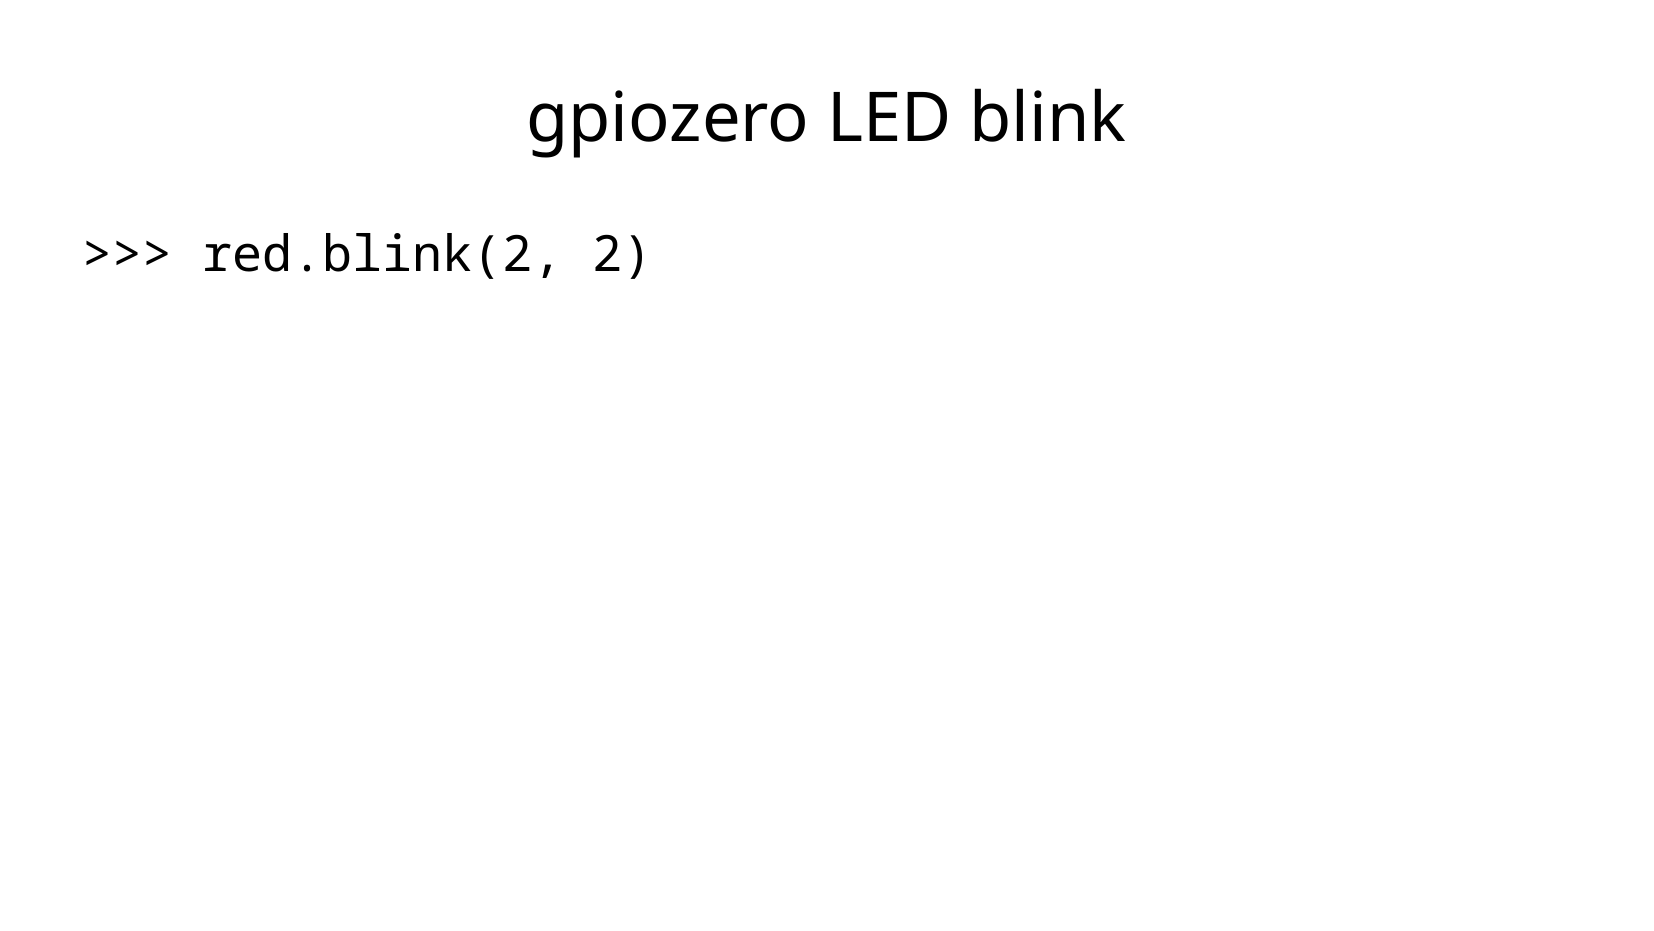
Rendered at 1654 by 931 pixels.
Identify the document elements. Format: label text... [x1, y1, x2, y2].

list >>> red.blink(2, 2) [82, 217, 1571, 758]
title gpiozero LED blink [82, 37, 1571, 193]
